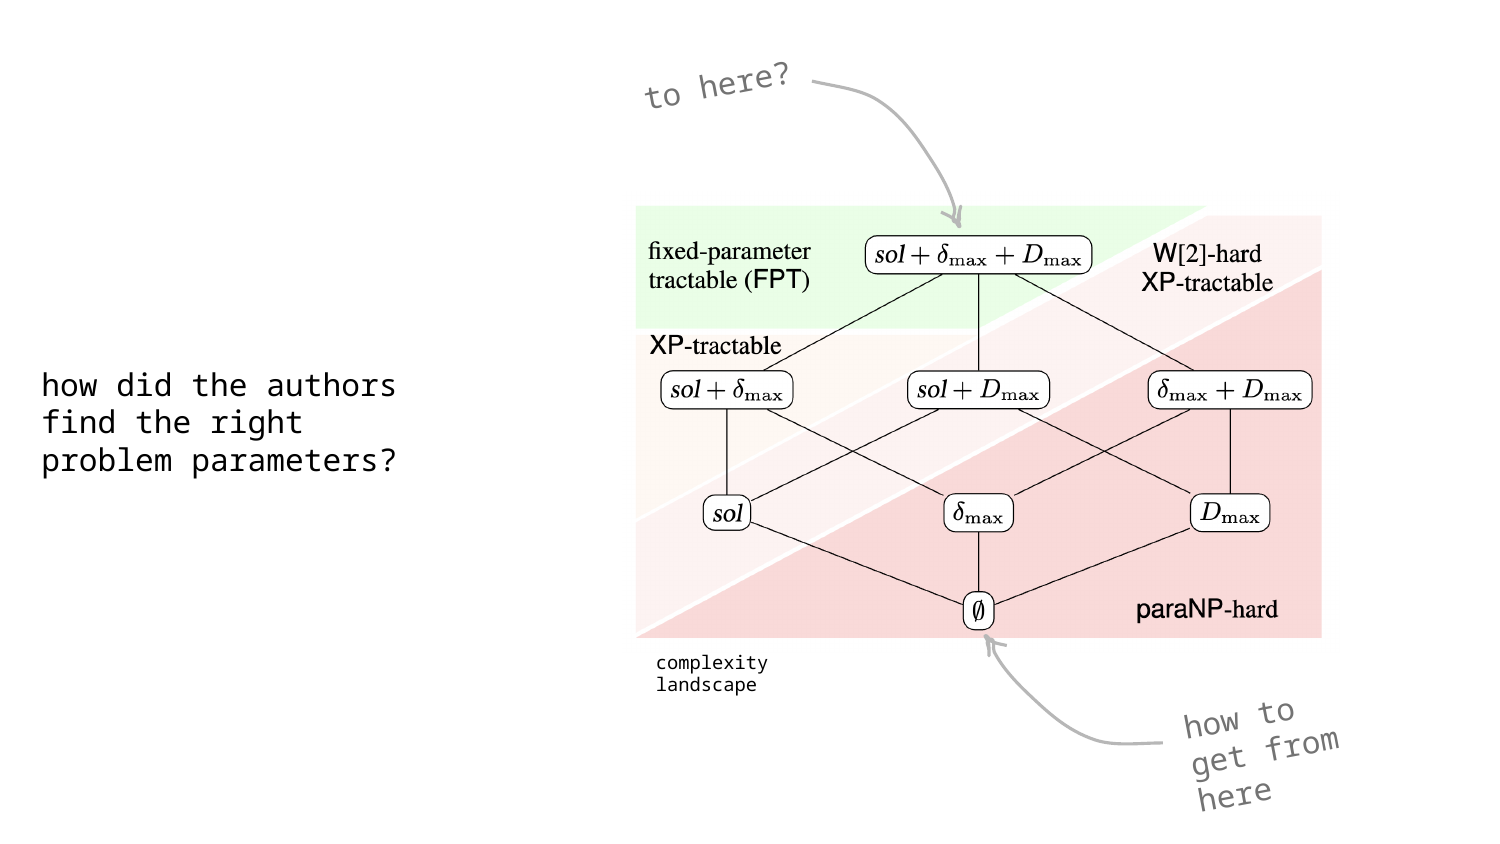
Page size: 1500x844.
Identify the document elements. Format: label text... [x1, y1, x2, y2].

text_box how to get from here [1162, 660, 1381, 837]
picture [622, 191, 1340, 653]
text_box complexity landscape [640, 635, 885, 711]
text_box to here? [622, 31, 826, 135]
text_box how did the authors find the right problem parameters? [26, 349, 444, 493]
